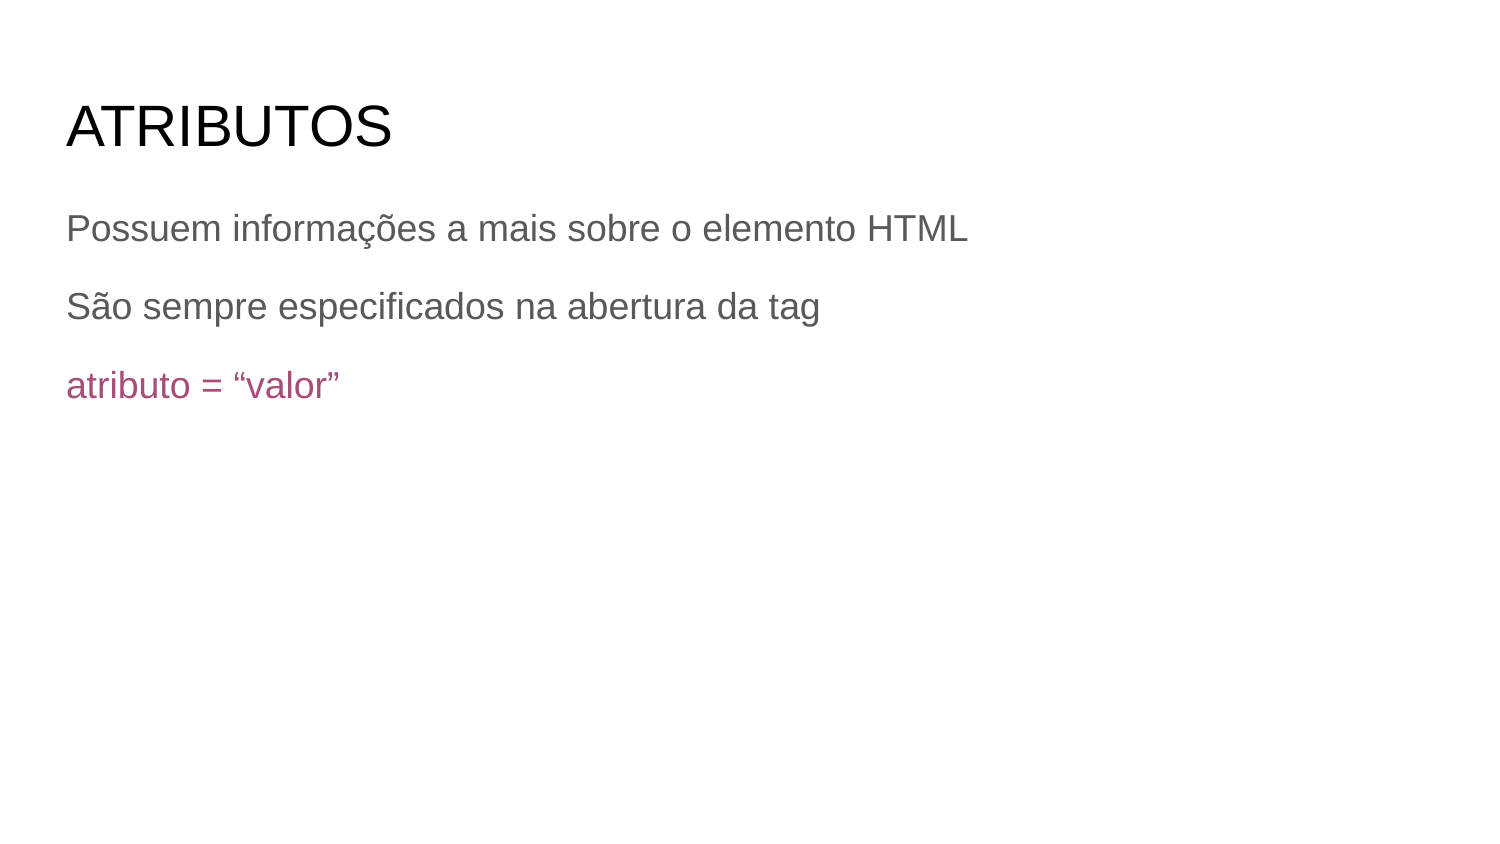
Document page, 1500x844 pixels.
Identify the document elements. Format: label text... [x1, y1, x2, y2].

title ATRIBUTOS [51, 72, 1449, 167]
list Possuem informações a mais sobre o elemento HTML São sempre especificados na abertura da tag atributo = “valor” [51, 189, 1449, 750]
